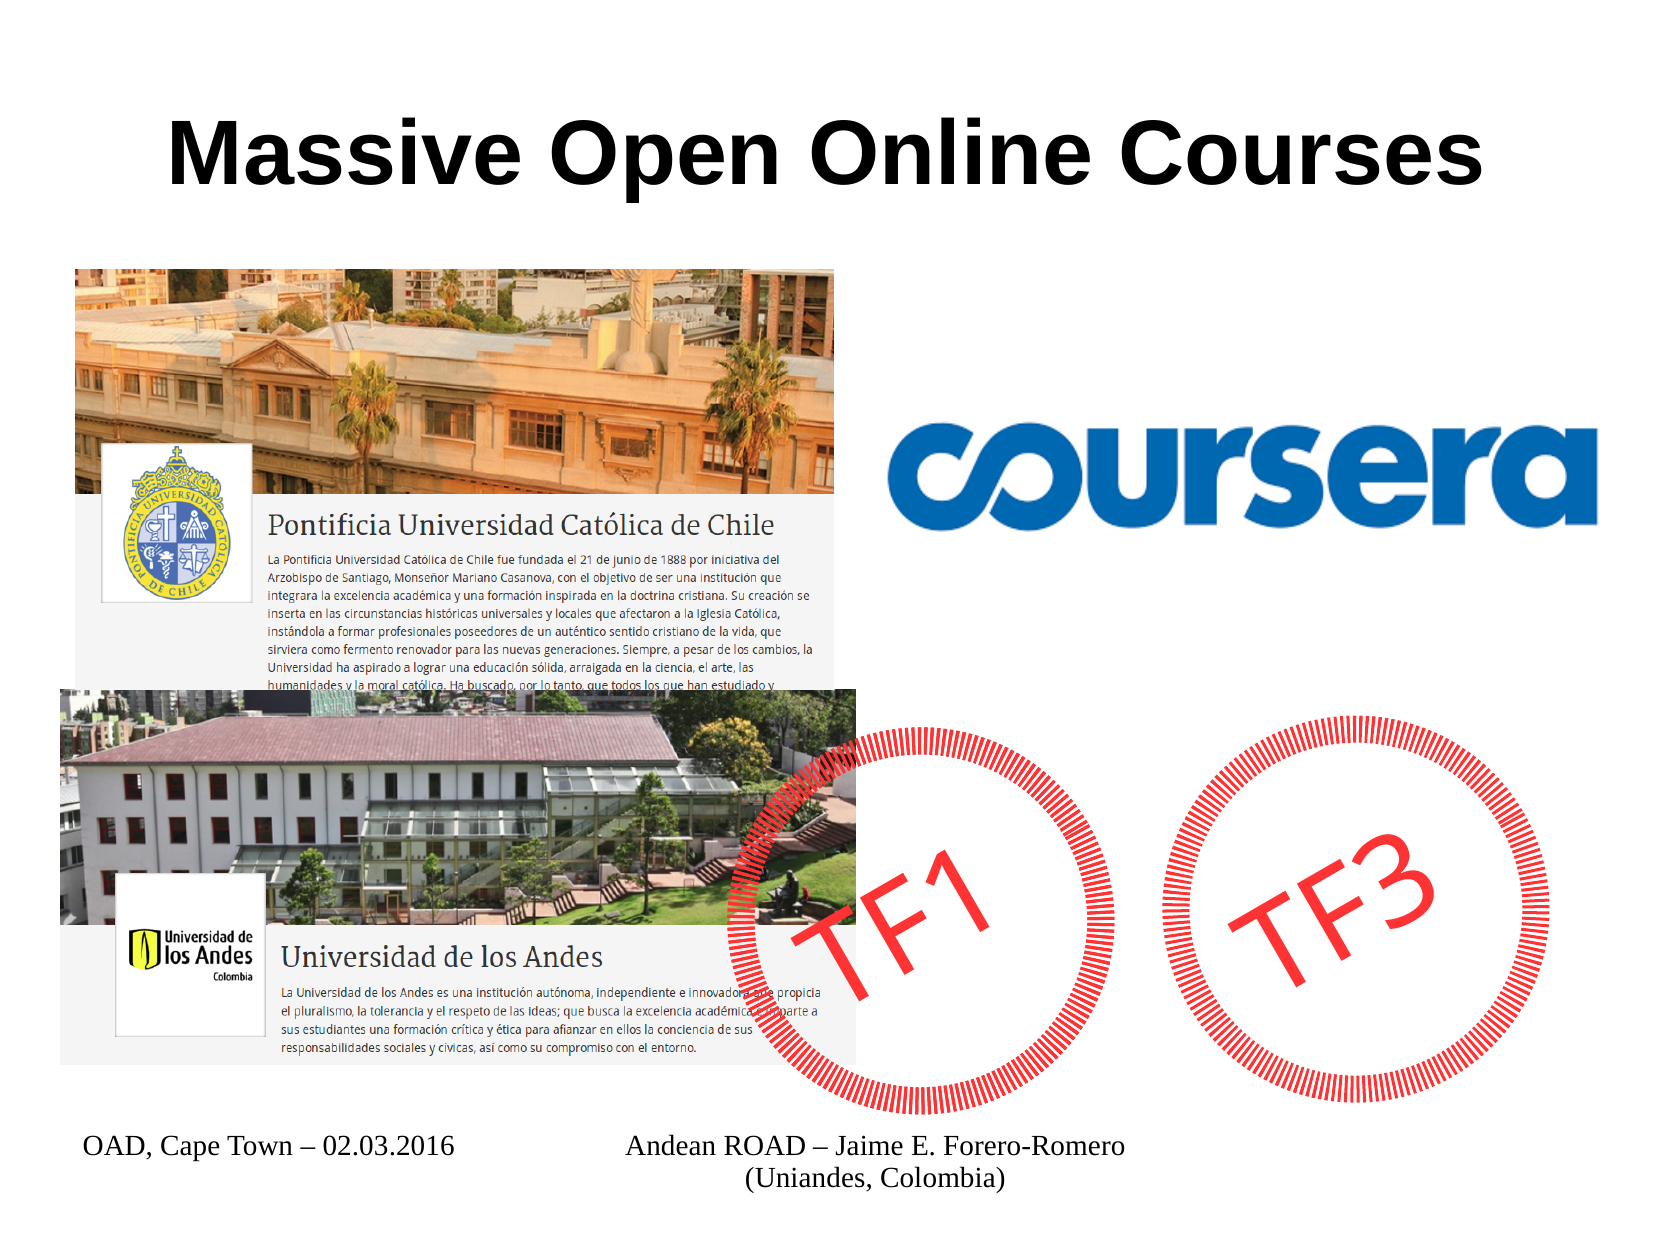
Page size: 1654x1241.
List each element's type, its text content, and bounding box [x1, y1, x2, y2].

text_box TF3 [1188, 743, 1533, 1053]
picture [870, 391, 1621, 556]
title Massive Open Online Courses [82, 49, 1571, 257]
picture [60, 269, 856, 1066]
text_box TF1 [751, 758, 1095, 1068]
